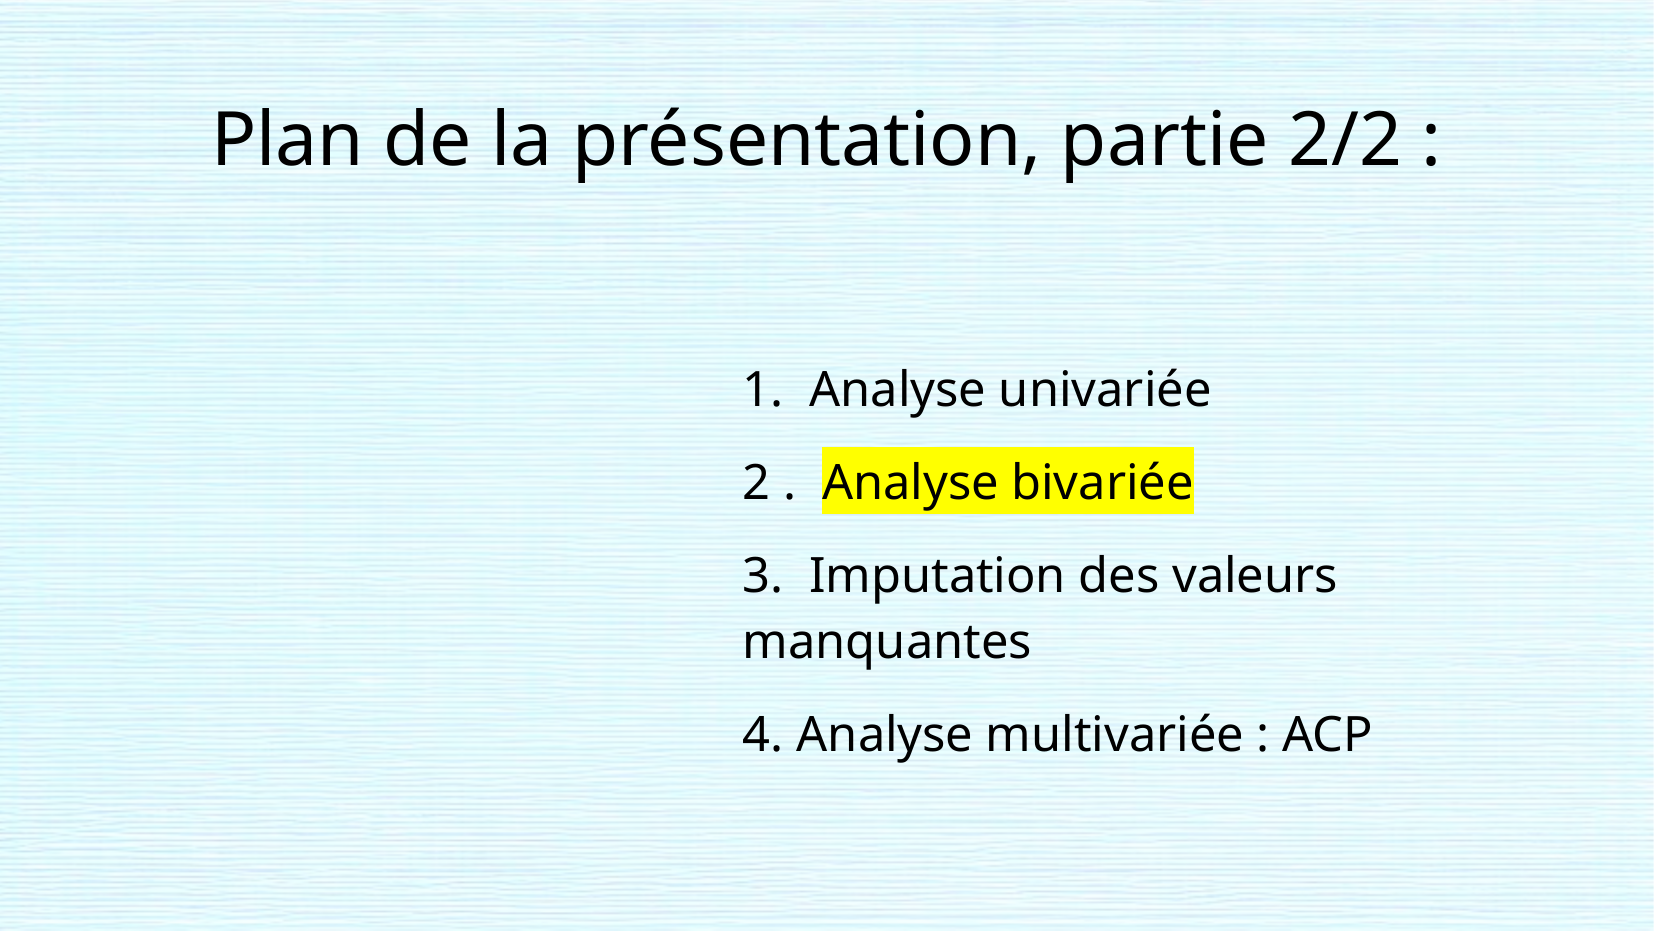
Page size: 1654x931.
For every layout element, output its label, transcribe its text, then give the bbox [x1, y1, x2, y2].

list 1. Analyse univariée 2 . Analyse bivariée 3. Imputation des valeurs manquantes 4. Analyse multivariée : ACP [679, 354, 1565, 768]
title Plan de la présentation, partie 2/2 : [82, 59, 1571, 215]
